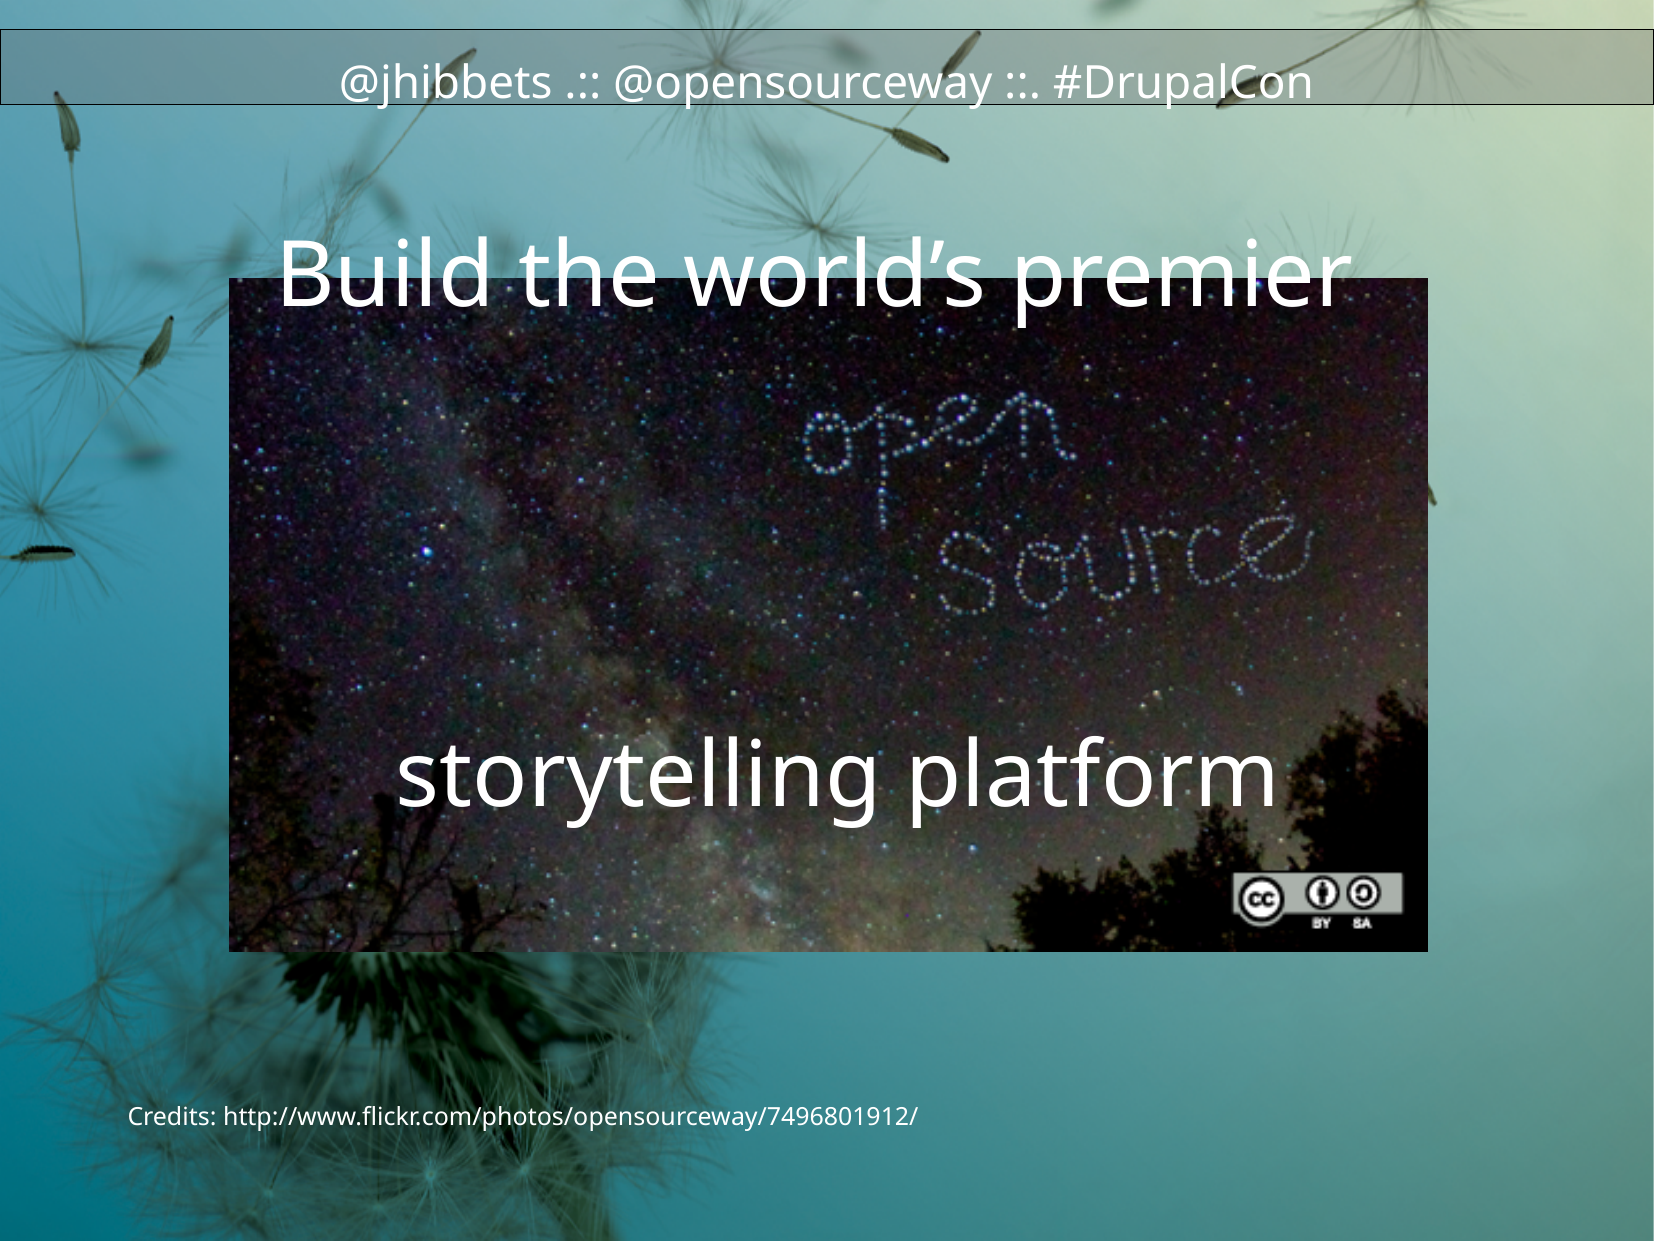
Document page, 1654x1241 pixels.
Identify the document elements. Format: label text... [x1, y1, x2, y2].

text_box Credits: http://www.flickr.com/photos/opensourceway/7496801912/ [112, 1091, 1171, 1132]
title Build the world’s premier storytelling platform [82, 290, 1571, 752]
picture [0, 0, 1654, 29]
picture [0, 105, 1654, 1241]
